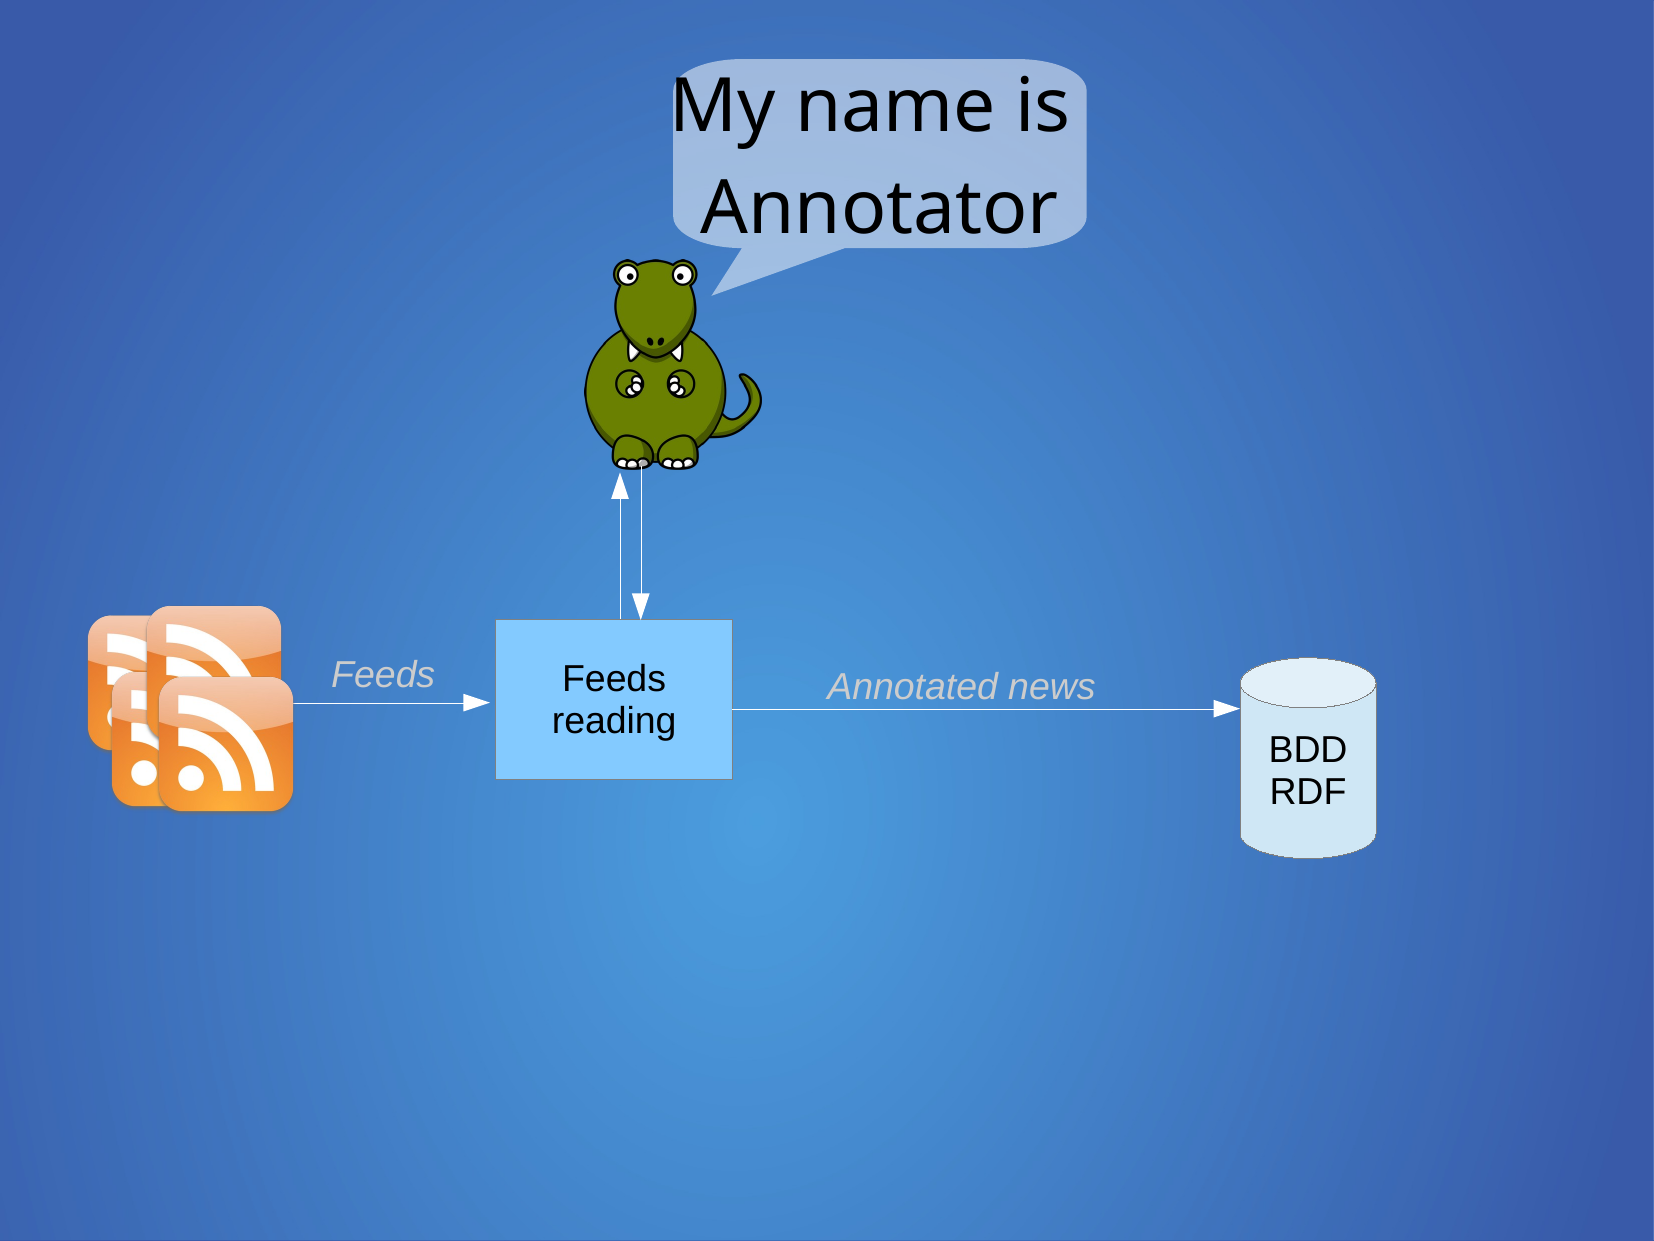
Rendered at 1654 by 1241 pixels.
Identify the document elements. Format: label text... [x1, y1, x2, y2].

text_box BDD RDF [1240, 684, 1377, 859]
text_box My name is Annotator [673, 59, 1087, 296]
text_box Annotated news [812, 657, 1241, 733]
text_box Feeds reading [495, 619, 733, 780]
picture [0, 0, 1654, 1241]
text_box Feeds [316, 645, 473, 703]
